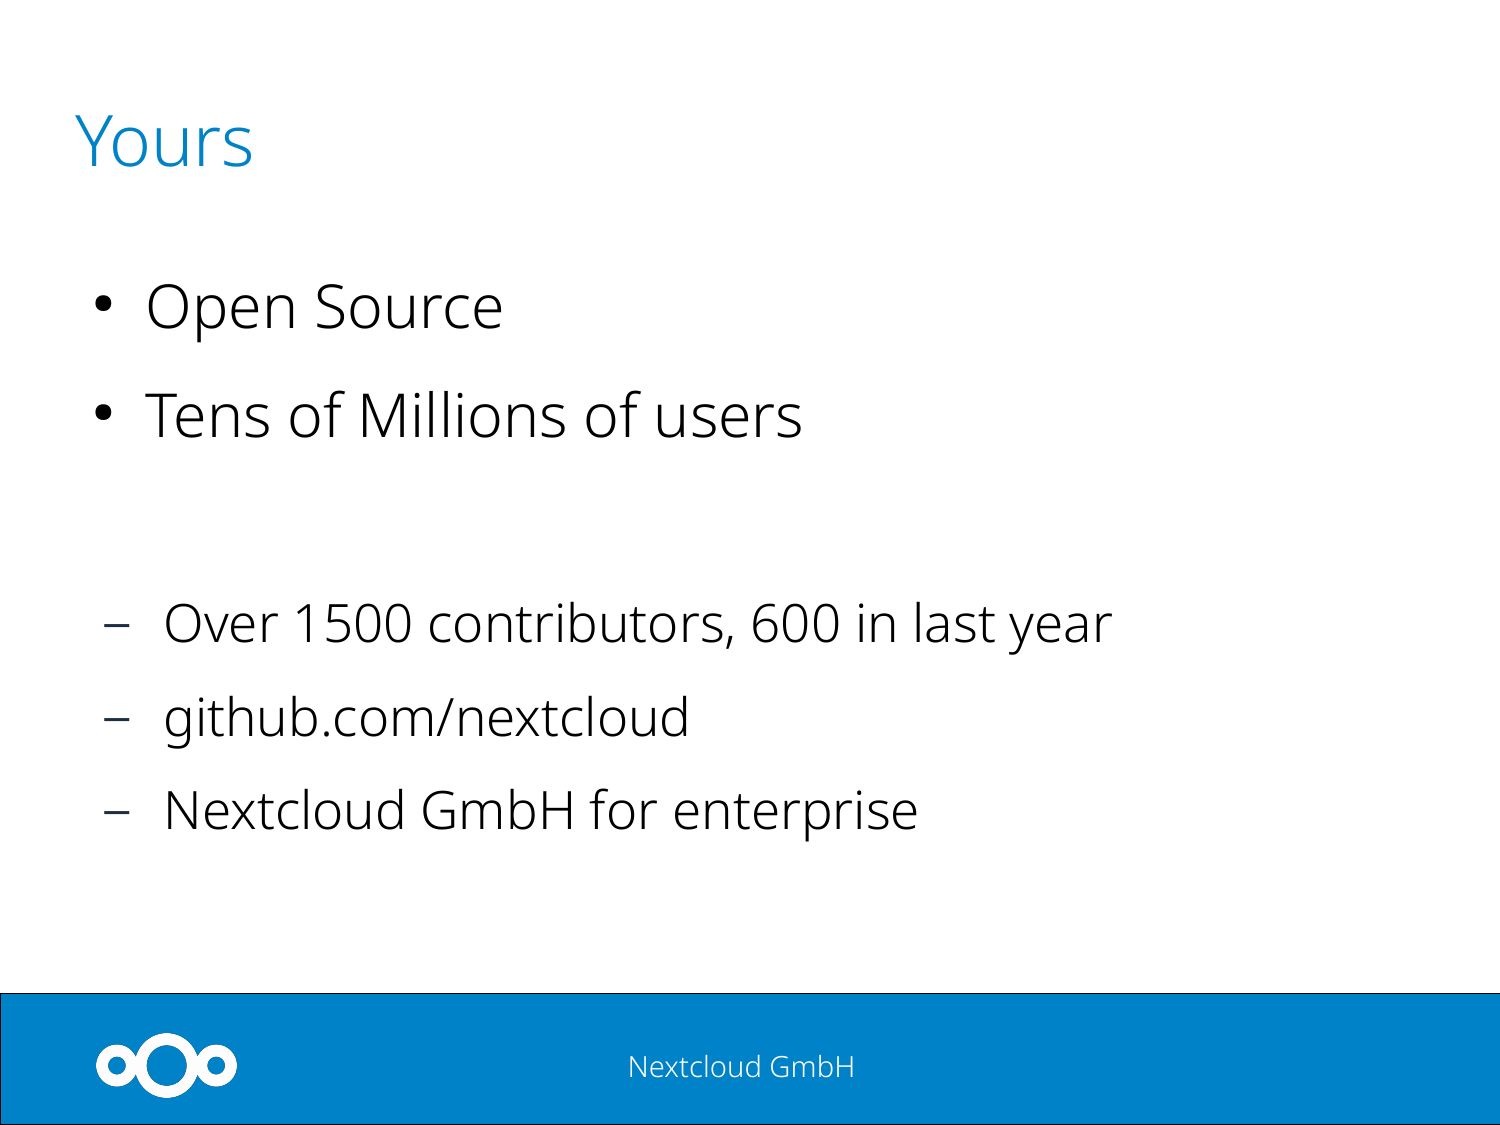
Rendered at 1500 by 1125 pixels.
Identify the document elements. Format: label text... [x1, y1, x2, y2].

picture [96, 1033, 237, 1098]
title Yours [74, 44, 1425, 233]
list Open Source Tens of Millions of users Over 1500 contributors, 600 in last year github.com/nextcloud Nextcloud GmbH for enterprise [74, 263, 1425, 916]
